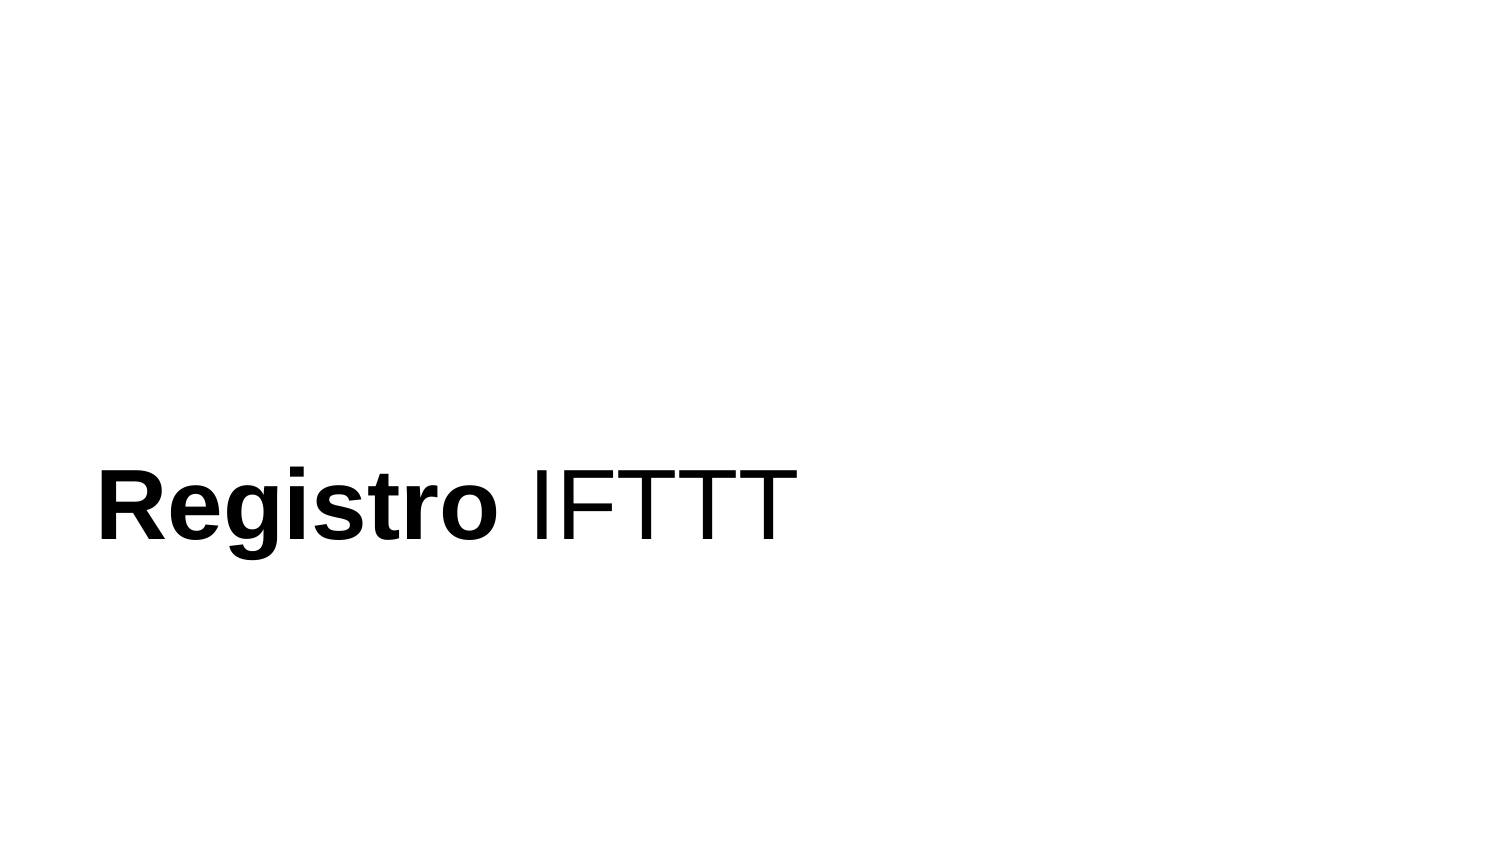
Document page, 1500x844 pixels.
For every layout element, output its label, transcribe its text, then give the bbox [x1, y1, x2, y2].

title Registro IFTTT [80, 223, 1125, 844]
